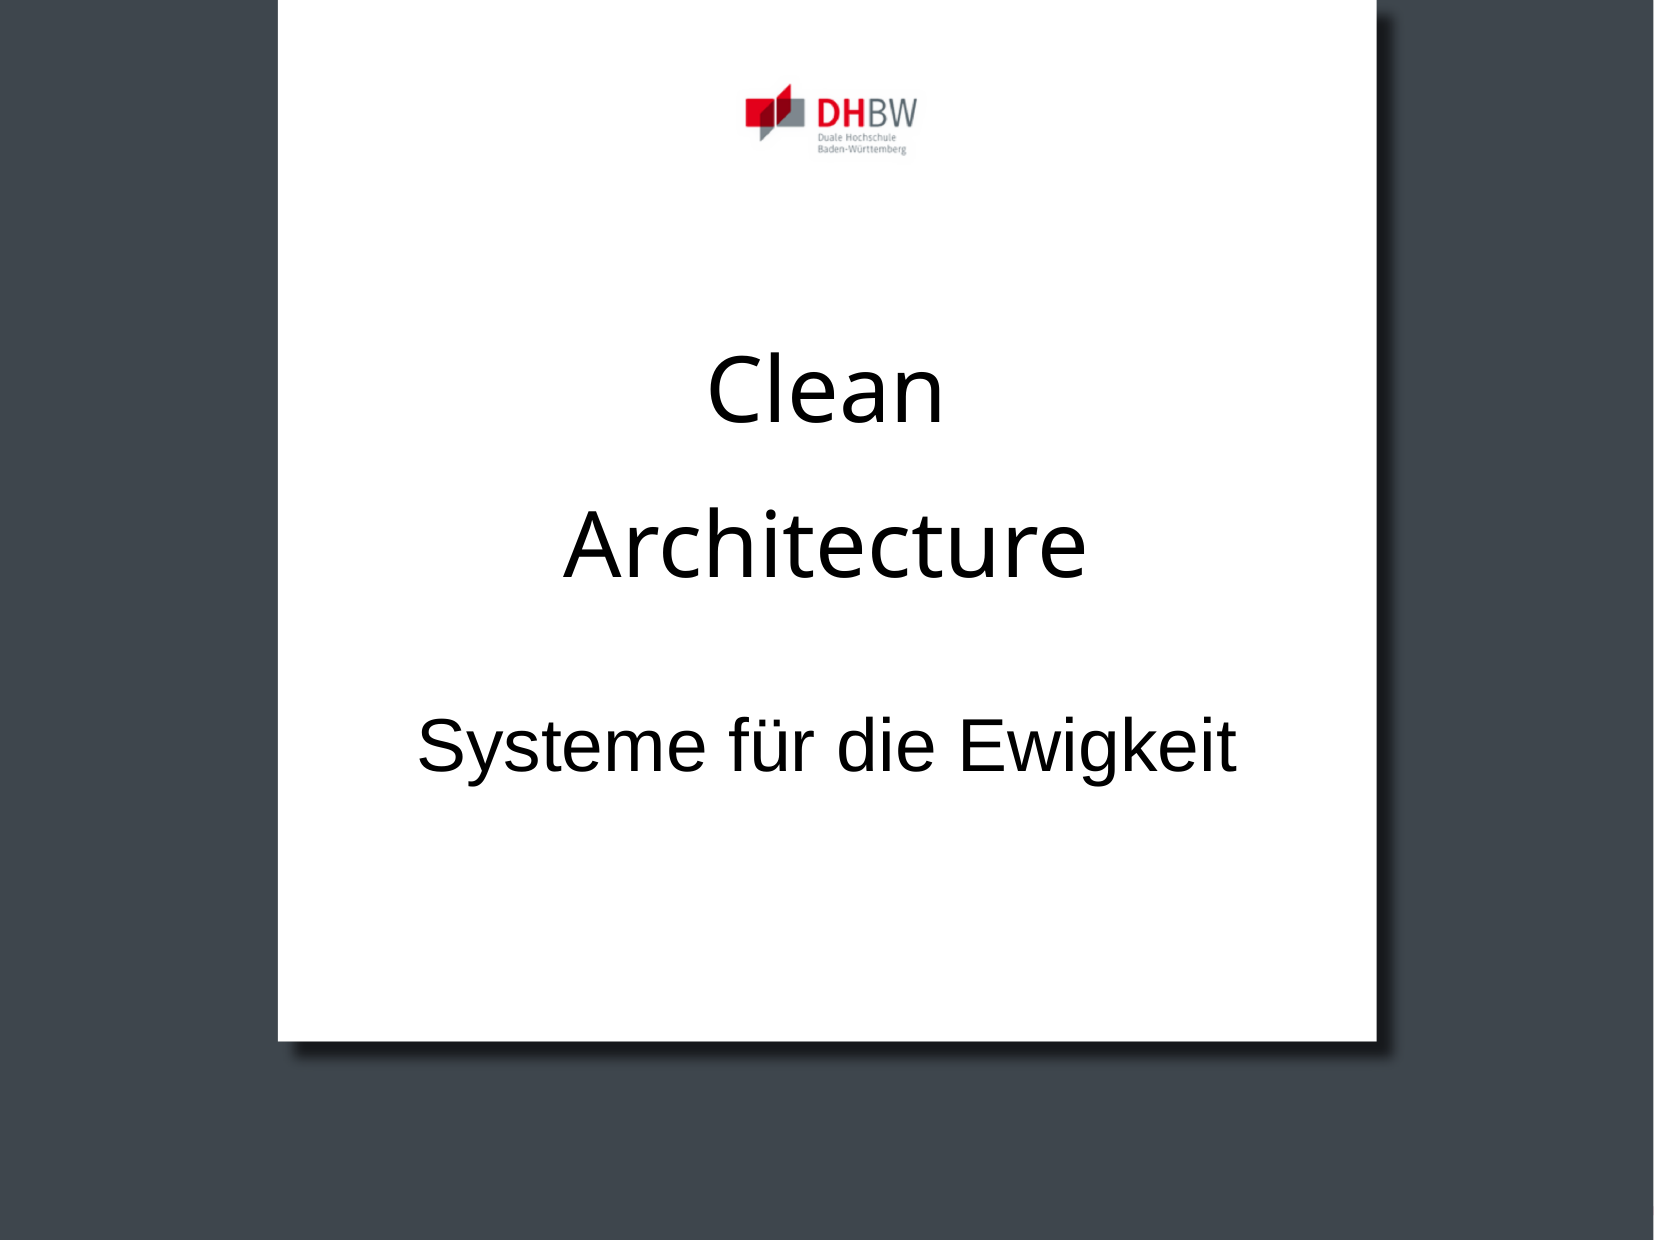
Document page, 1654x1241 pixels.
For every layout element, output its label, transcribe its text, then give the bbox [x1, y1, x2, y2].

list Clean Architecture Systeme für die Ewigkeit [295, 324, 1359, 827]
picture [0, 0, 1654, 1240]
